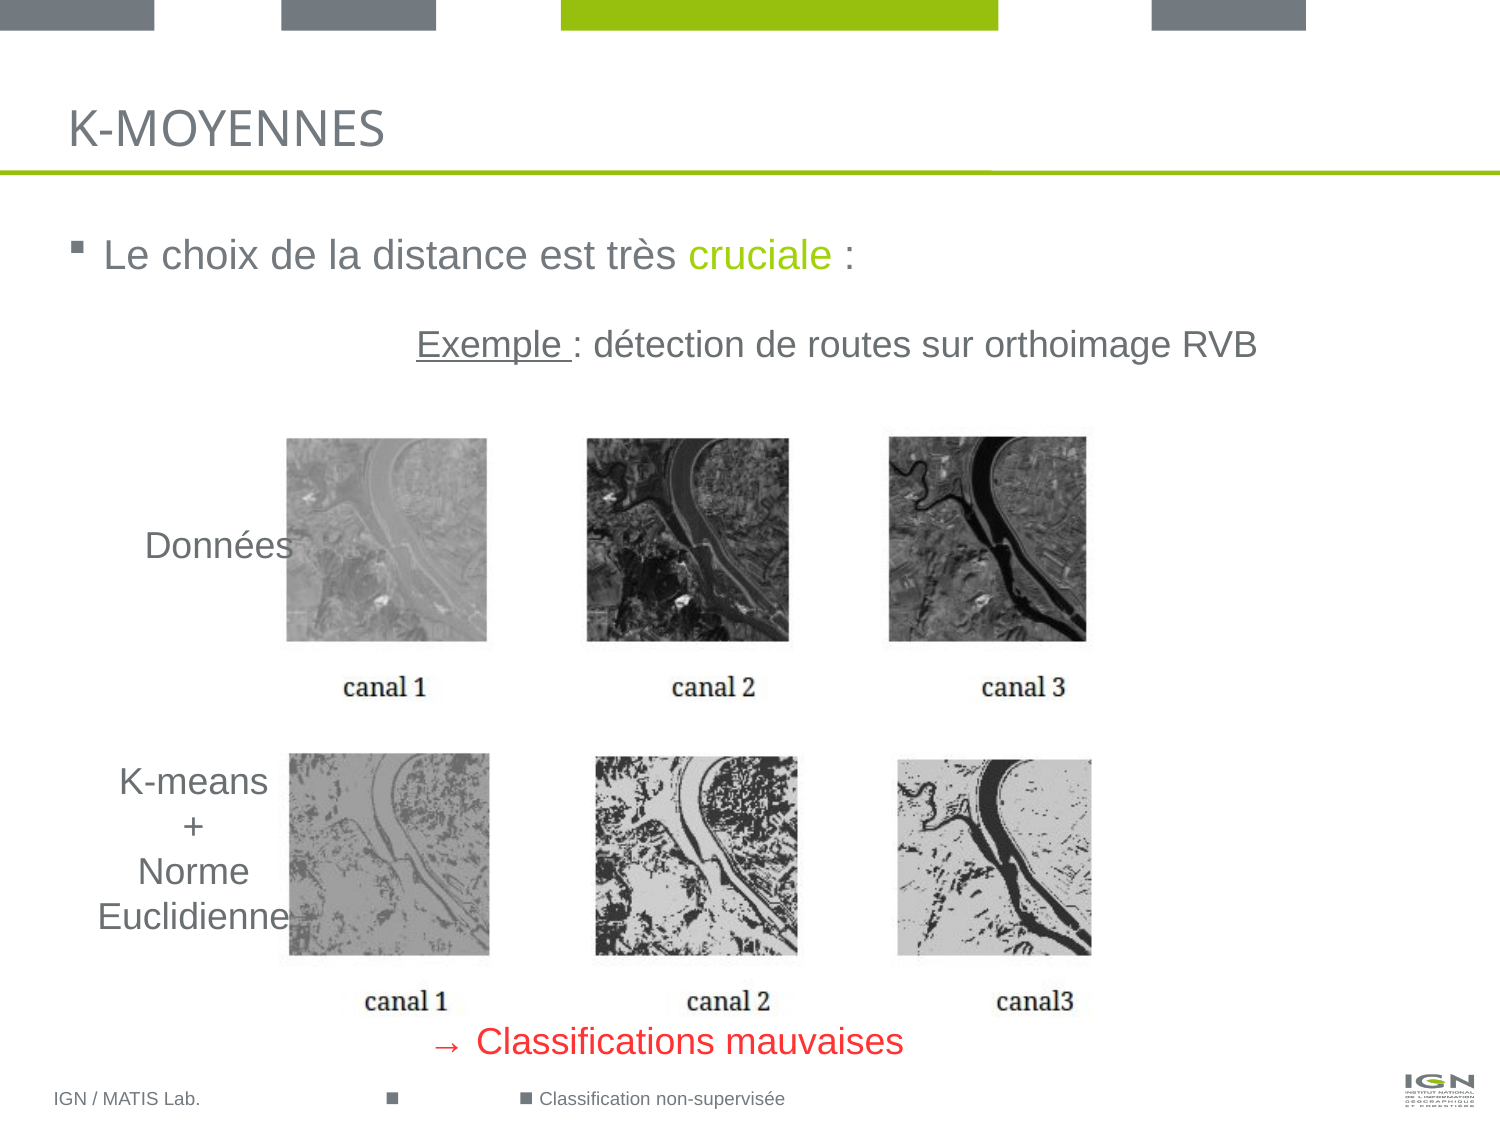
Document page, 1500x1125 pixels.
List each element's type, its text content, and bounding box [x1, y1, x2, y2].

text_box IGN / MATIS Lab. [39, 1067, 360, 1125]
text_box Classification non-supervisée [524, 1067, 875, 1125]
text_box K-MOYENNES [53, 80, 1425, 173]
text_box Exemple : détection de routes sur orthoimage RVB [366, 312, 872, 373]
text_box K-means + Norme Euclidienne [47, 749, 266, 945]
picture [266, 741, 1134, 1028]
picture [268, 426, 1099, 721]
picture [1404, 1074, 1475, 1108]
text_box Données [94, 513, 274, 574]
text_box → Classifications mauvaises [377, 1009, 884, 1070]
text_box Le choix de la distance est très cruciale : [53, 219, 1425, 284]
